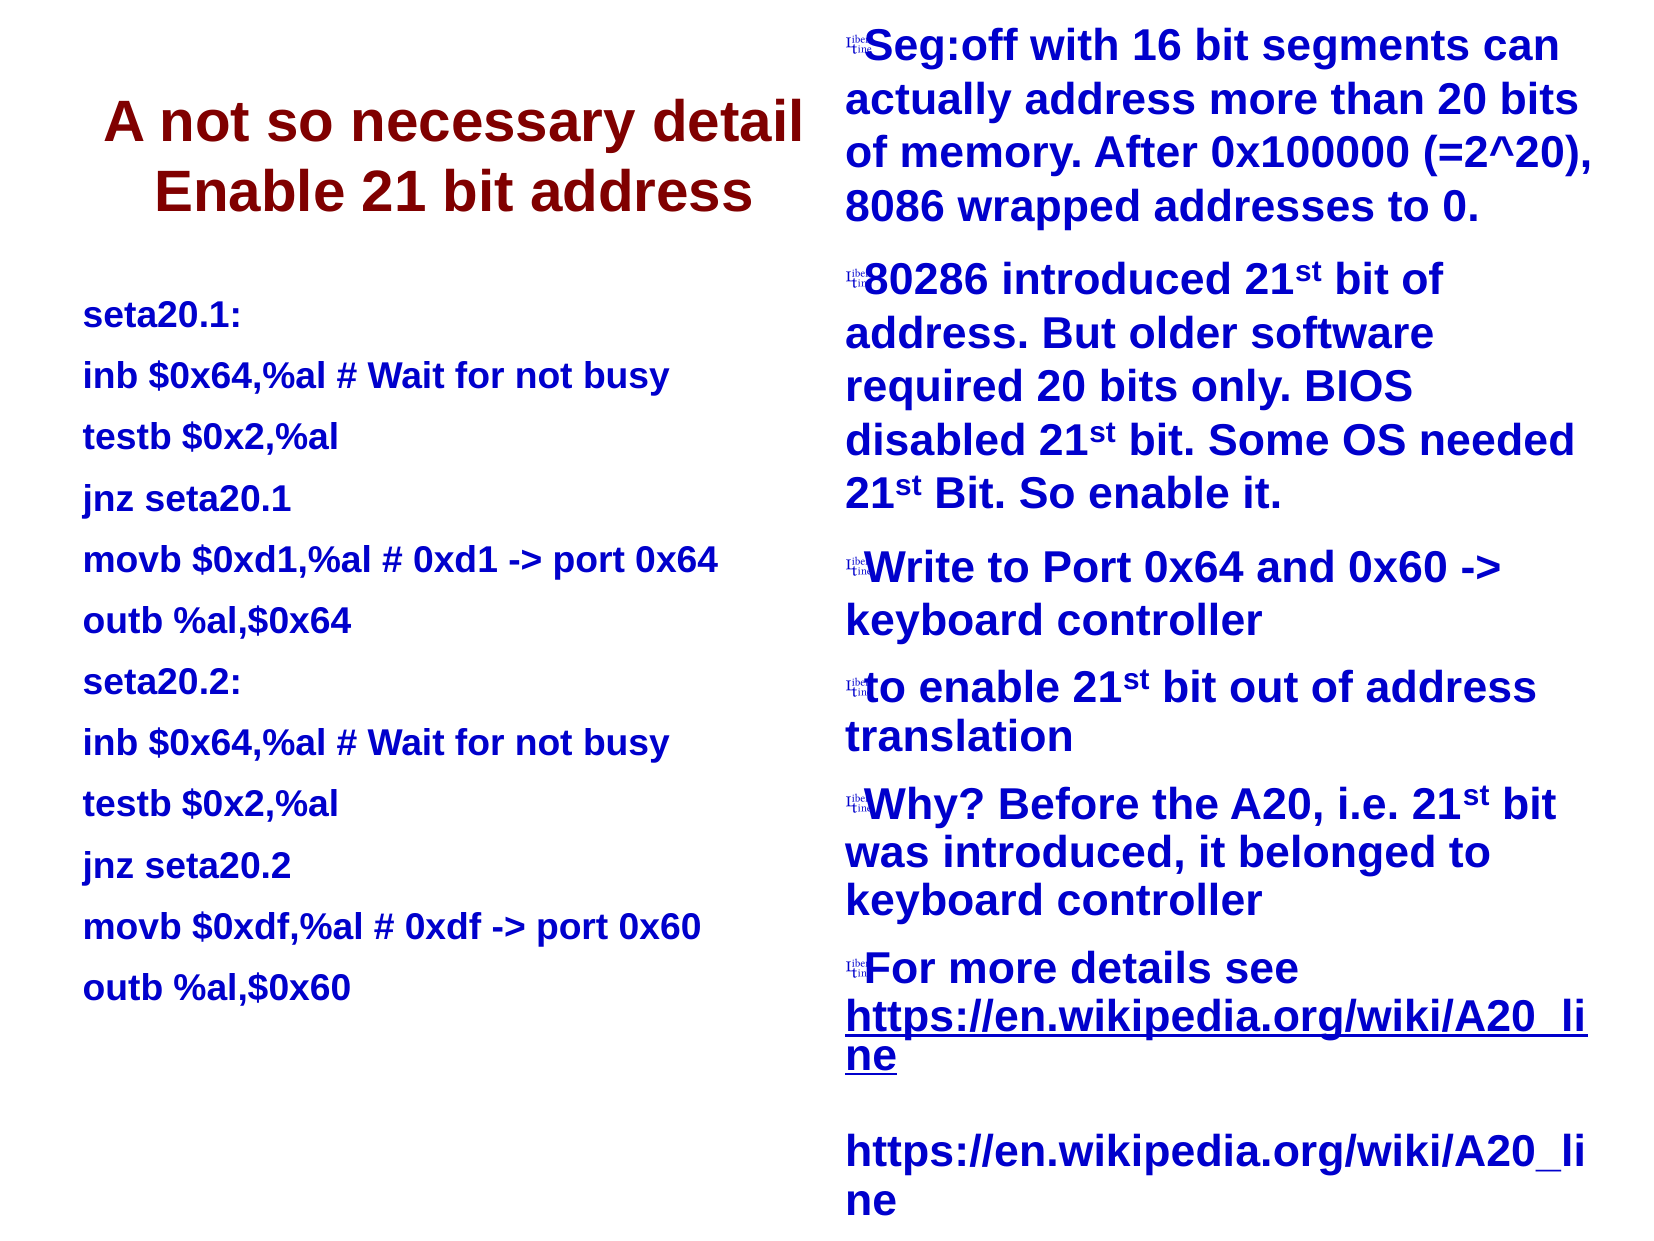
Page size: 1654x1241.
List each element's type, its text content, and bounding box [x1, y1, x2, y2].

title A not so necessary detail Enable 21 bit address [82, 49, 827, 257]
list Seg:off with 16 bit segments can actually address more than 20 bits of memory. After 0x100000 (=2^20), 8086 wrapped addresses to 0. 80286 introduced 21st bit of address. But older software required 20 bits only. BIOS disabled 21st bit. Some OS needed 21st Bit. So enable it. Write to Port 0x64 and 0x60 -> keyboard controller to enable 21st bit out of address translation Why? Before the A20, i.e. 21st bit was introduced, it belonged to keyboard controller For more details see https://en.wikipedia.org/wiki/A20_line https://en.wikipedia.org/wiki/A20_line [845, 15, 1595, 1213]
list seta20.1: inb $0x64,%al # Wait for not busy testb $0x2,%al jnz seta20.1 movb $0xd1,%al # 0xd1 -> port 0x64 outb %al,$0x64 seta20.2: inb $0x64,%al # Wait for not busy testb $0x2,%al jnz seta20.2 movb $0xdf,%al # 0xdf -> port 0x60 outb %al,$0x60 [82, 290, 809, 1010]
